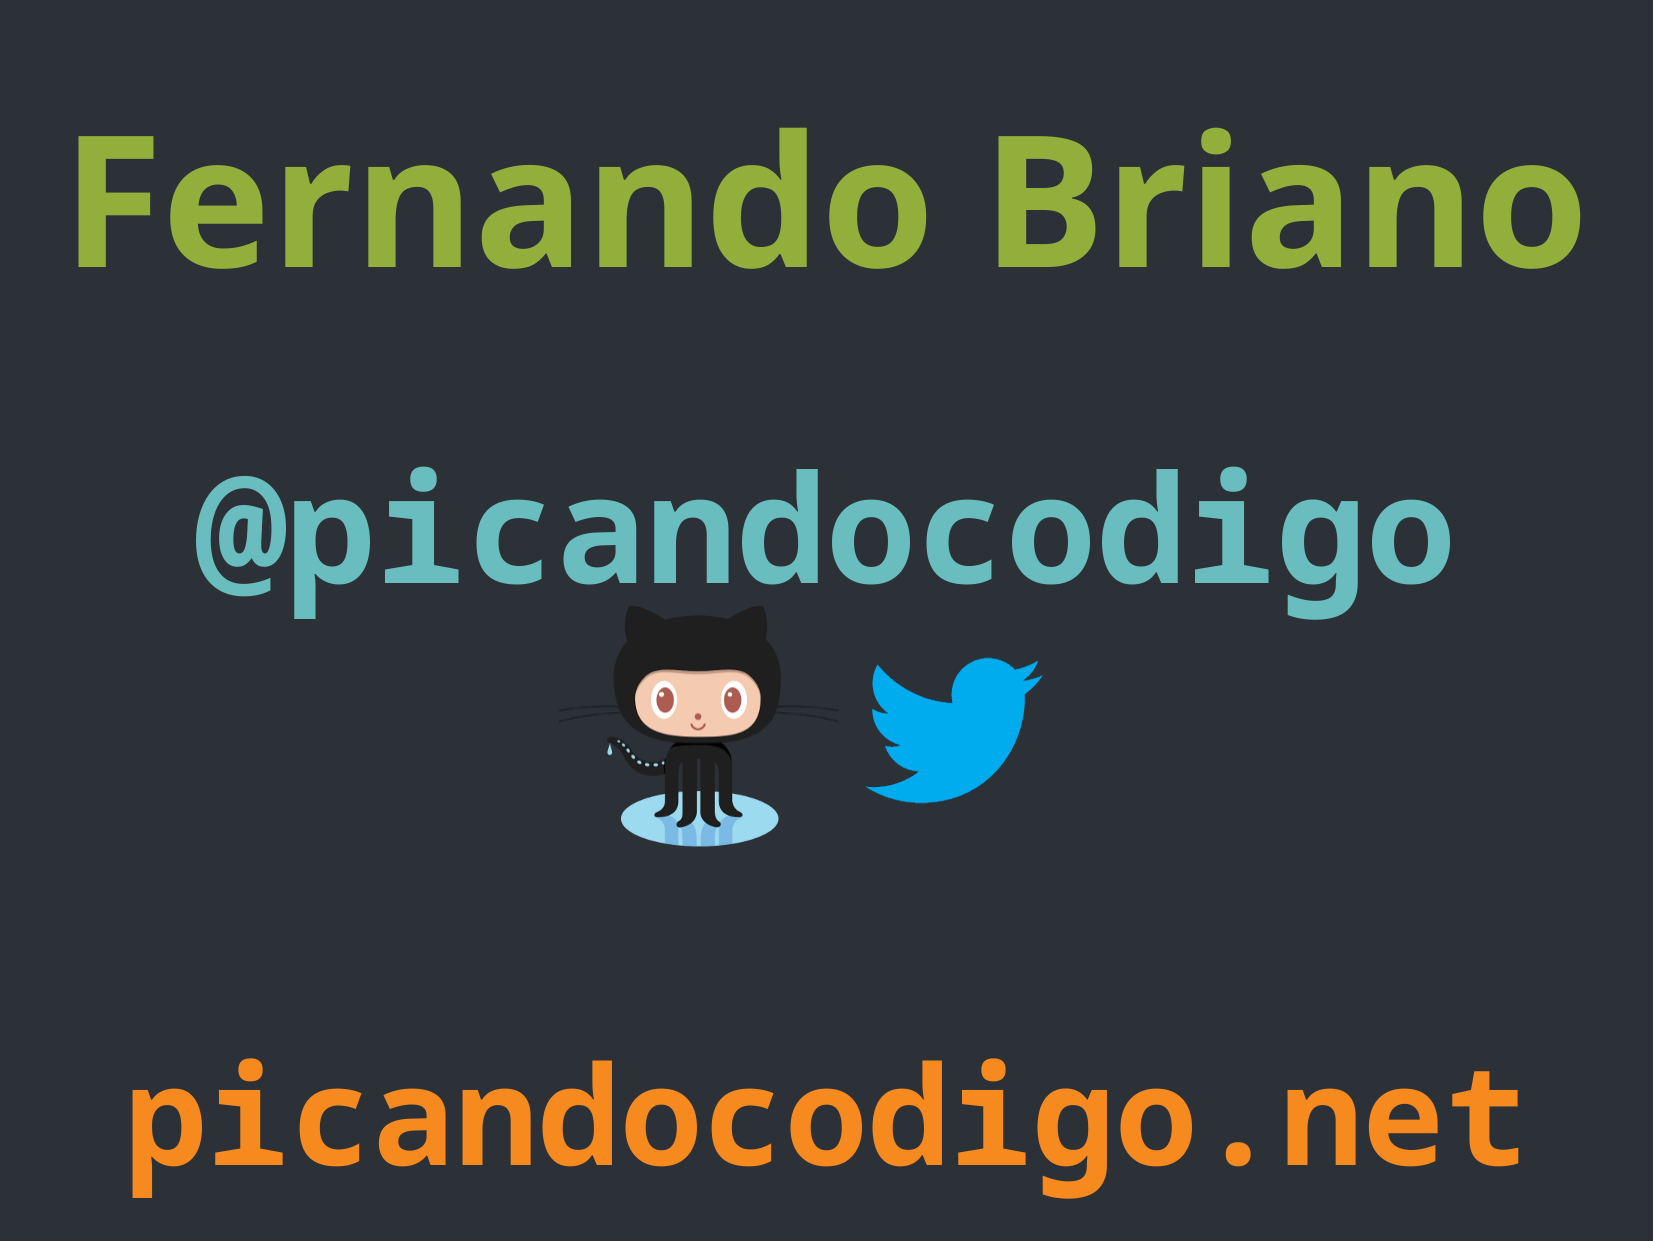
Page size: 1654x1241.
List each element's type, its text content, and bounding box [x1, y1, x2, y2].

title Fernando Briano [59, 45, 1594, 349]
text_box picandocodigo.net [111, 1027, 1542, 1197]
picture [549, 580, 1104, 881]
text_box @picandocodigo [178, 435, 1475, 616]
